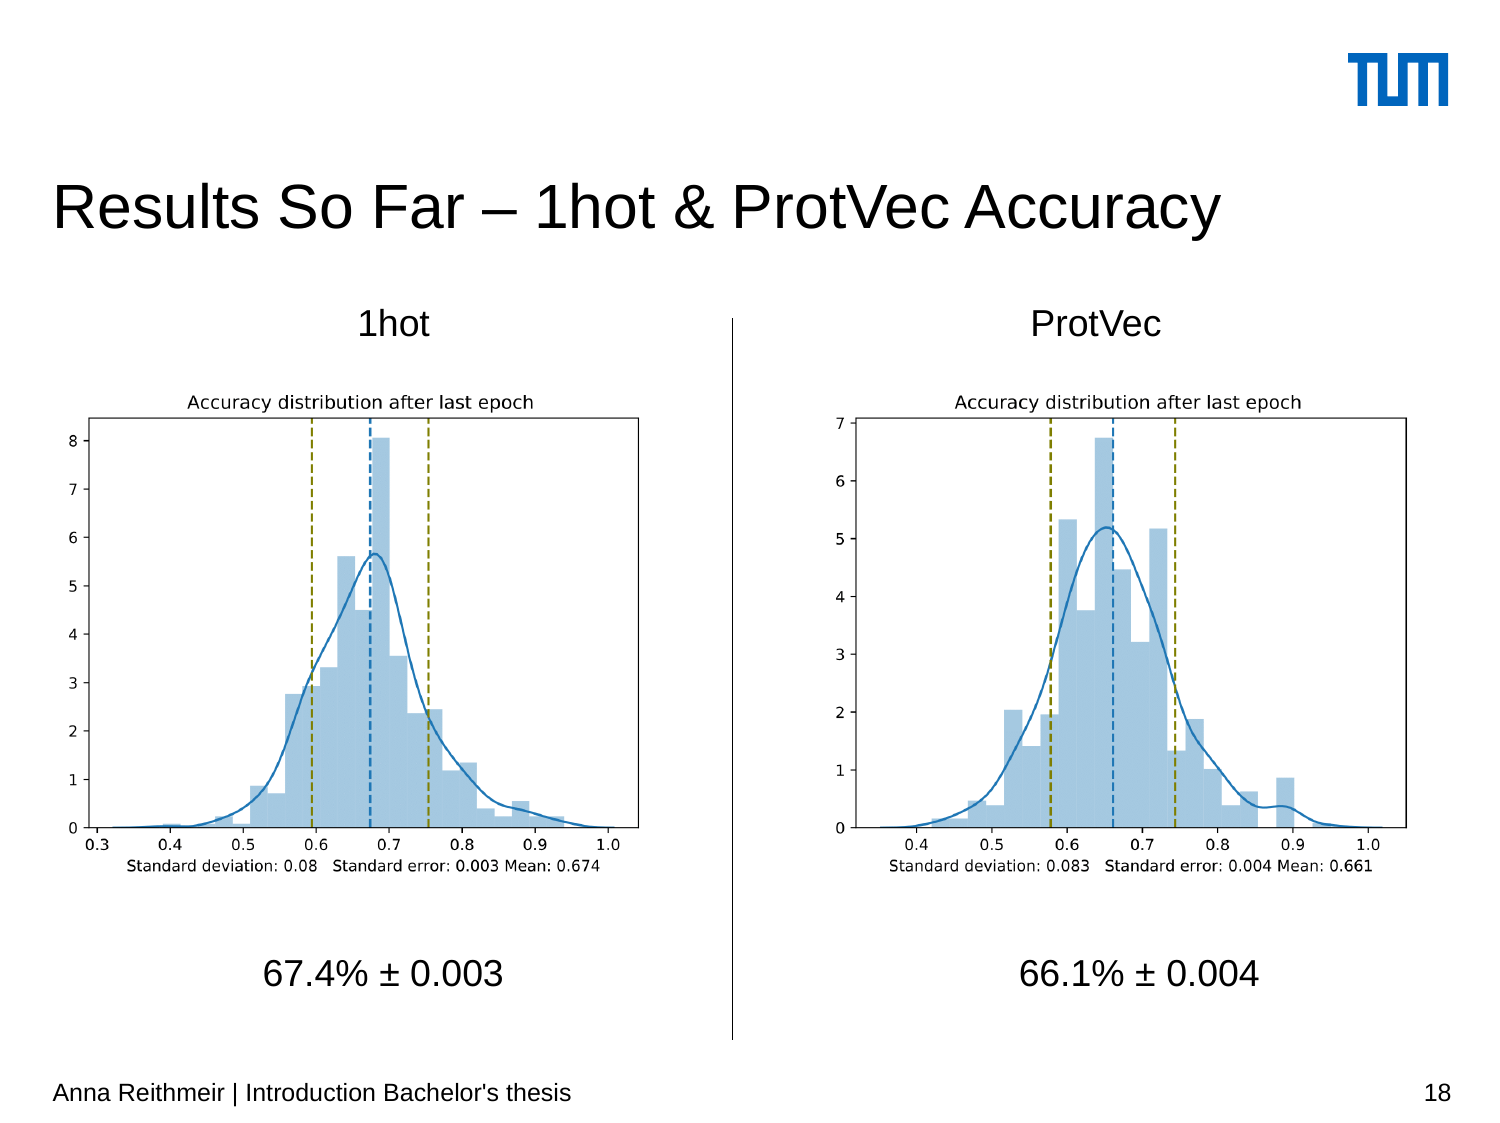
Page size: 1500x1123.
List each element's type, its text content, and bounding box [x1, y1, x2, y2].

text_box 1hot [342, 295, 445, 353]
title Results So Far – 1hot & ProtVec Accuracy [52, 171, 1453, 242]
picture [767, 354, 1477, 886]
picture [0, 354, 709, 886]
text_box 66.1% ± 0.004 [1003, 944, 1275, 1002]
text_box 67.4% ± 0.003 [248, 944, 519, 1002]
text_box ProtVec [1015, 295, 1177, 353]
